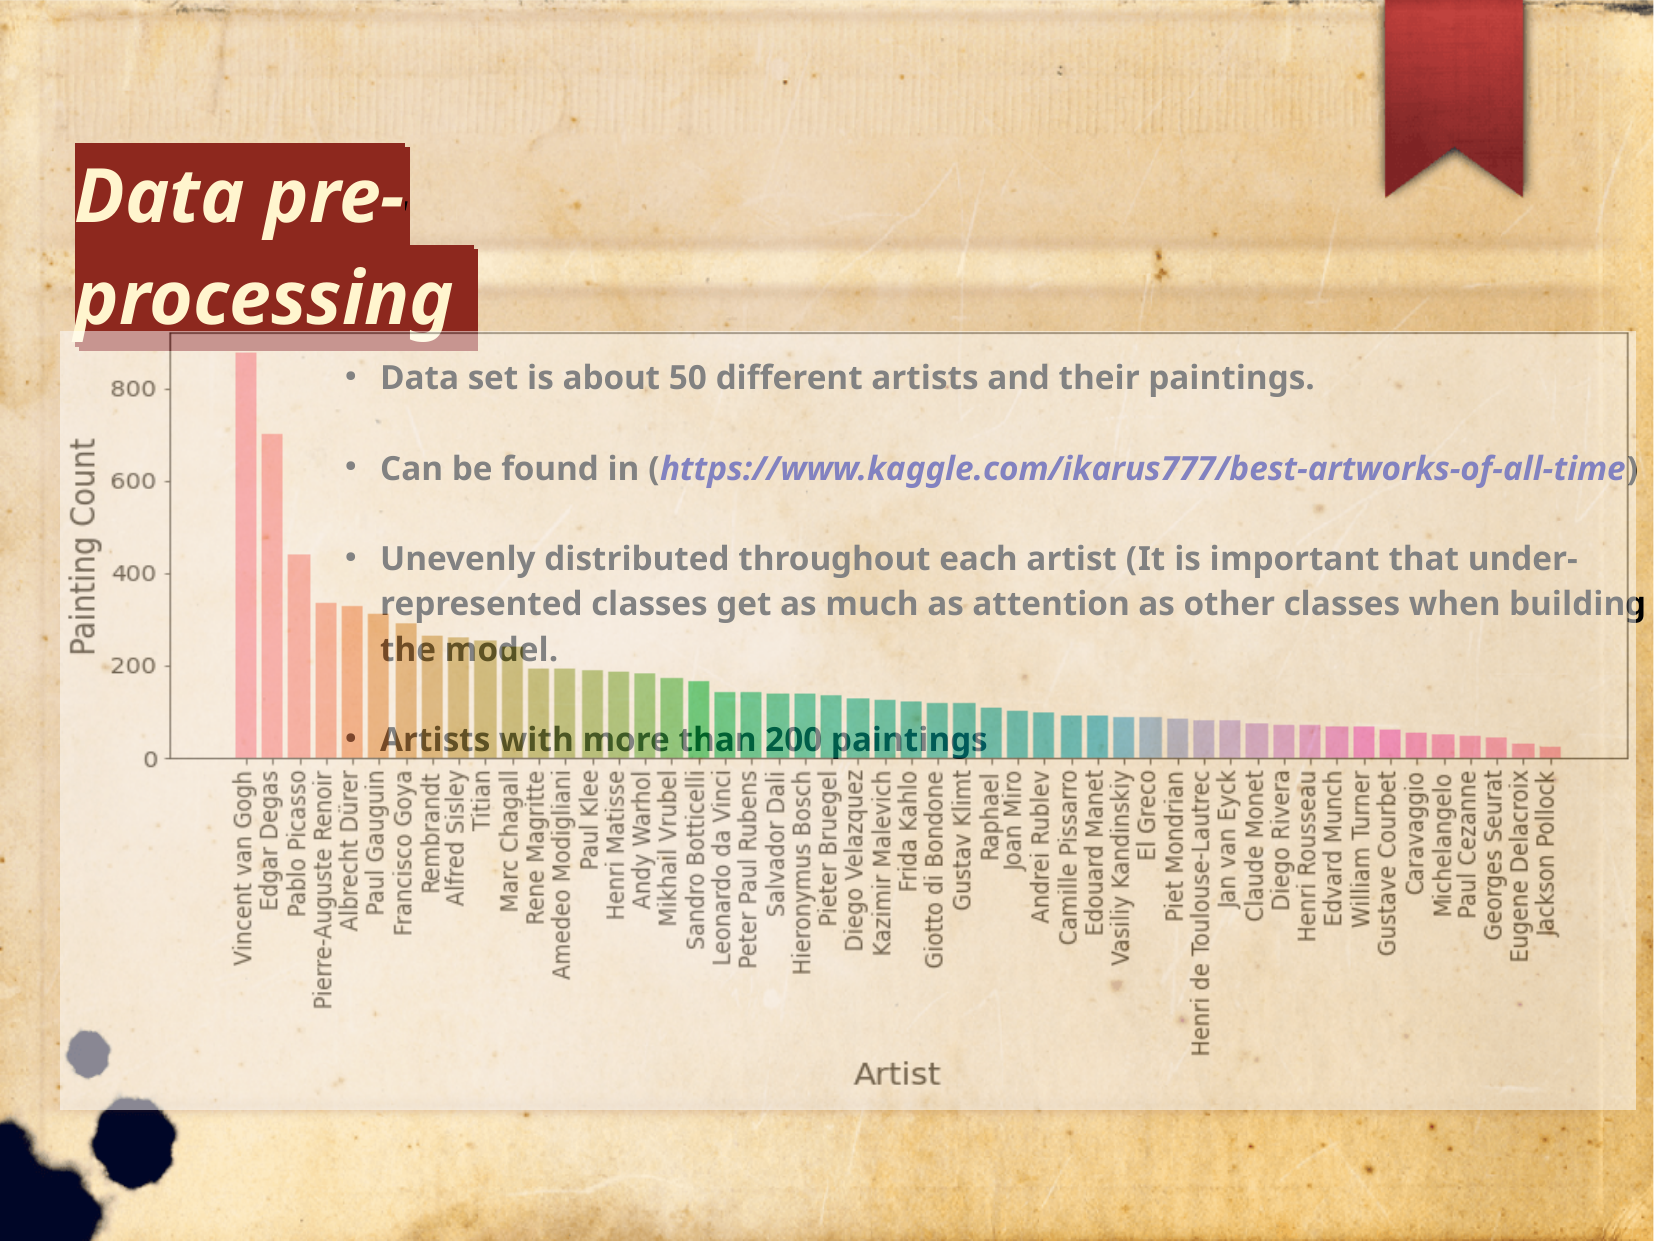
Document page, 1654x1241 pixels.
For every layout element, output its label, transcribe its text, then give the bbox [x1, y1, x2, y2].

text_box Data pre-processing [60, 135, 796, 233]
picture [0, 0, 1654, 1241]
